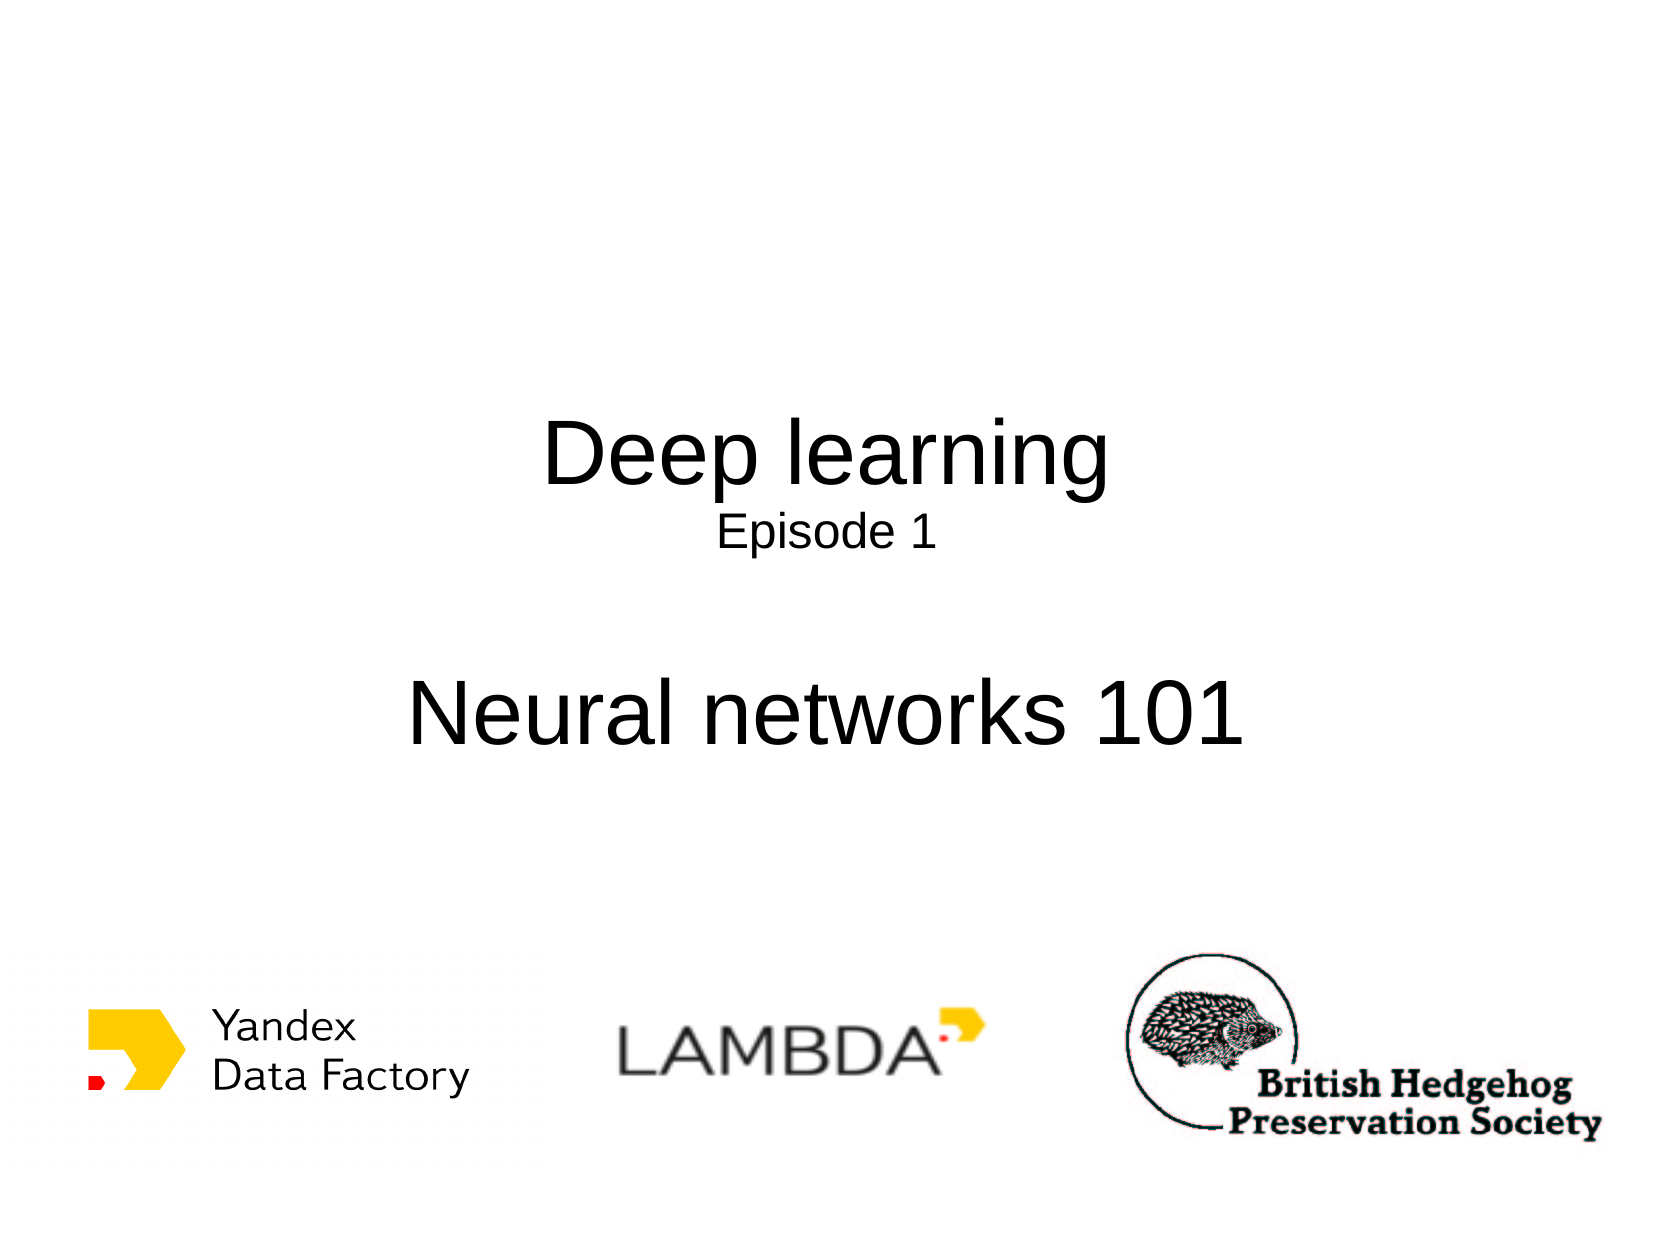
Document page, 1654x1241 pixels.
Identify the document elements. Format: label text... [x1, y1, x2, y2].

title Deep learning Episode 1 Neural networks 101 [82, 400, 1571, 766]
picture [0, 929, 555, 1170]
picture [584, 872, 1005, 1212]
picture [1049, 869, 1654, 1241]
